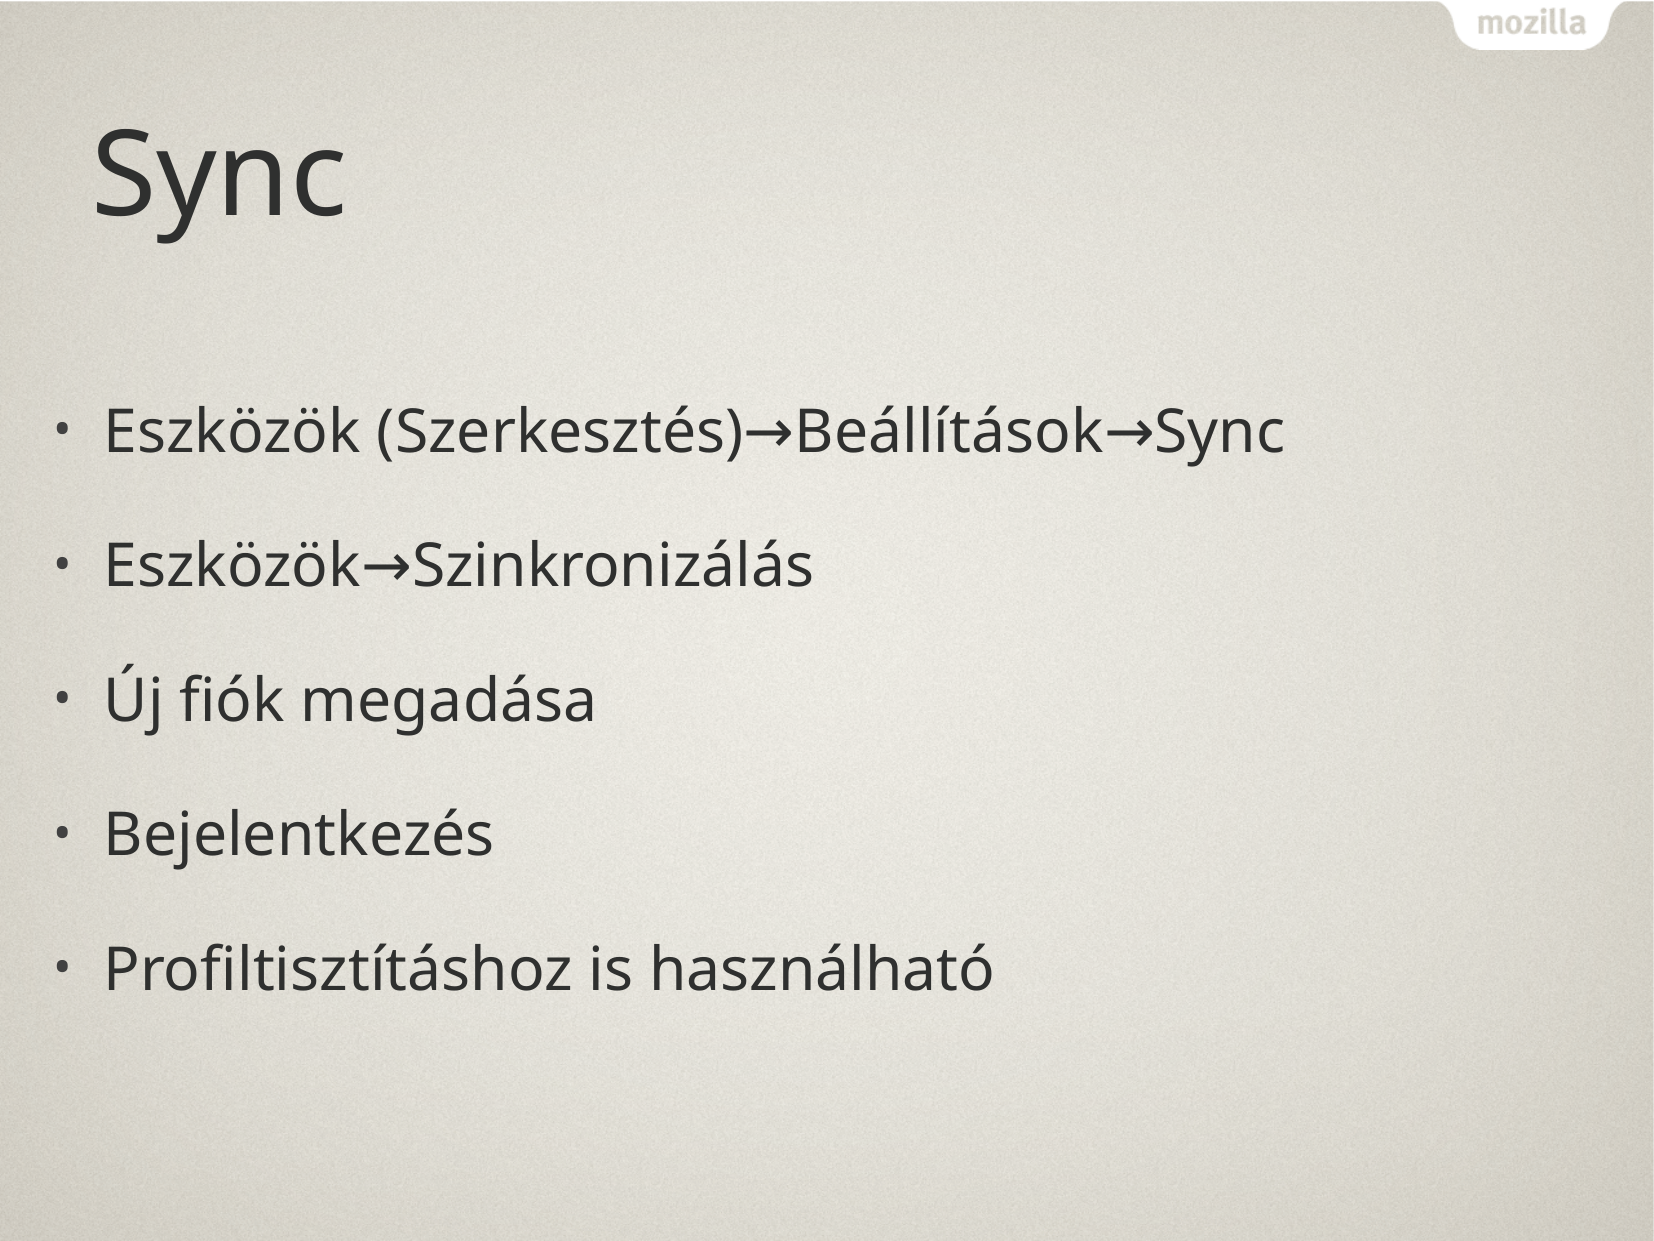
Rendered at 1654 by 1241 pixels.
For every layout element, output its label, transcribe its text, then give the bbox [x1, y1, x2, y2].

title Sync [82, 41, 1646, 296]
list Eszközök (Szerkesztés)→Beállítások→Sync Eszközök→Szinkronizálás Új fiók megadása Bejelentkezés Profiltisztításhoz is használható [45, 200, 1619, 1193]
picture [0, 0, 1654, 1241]
